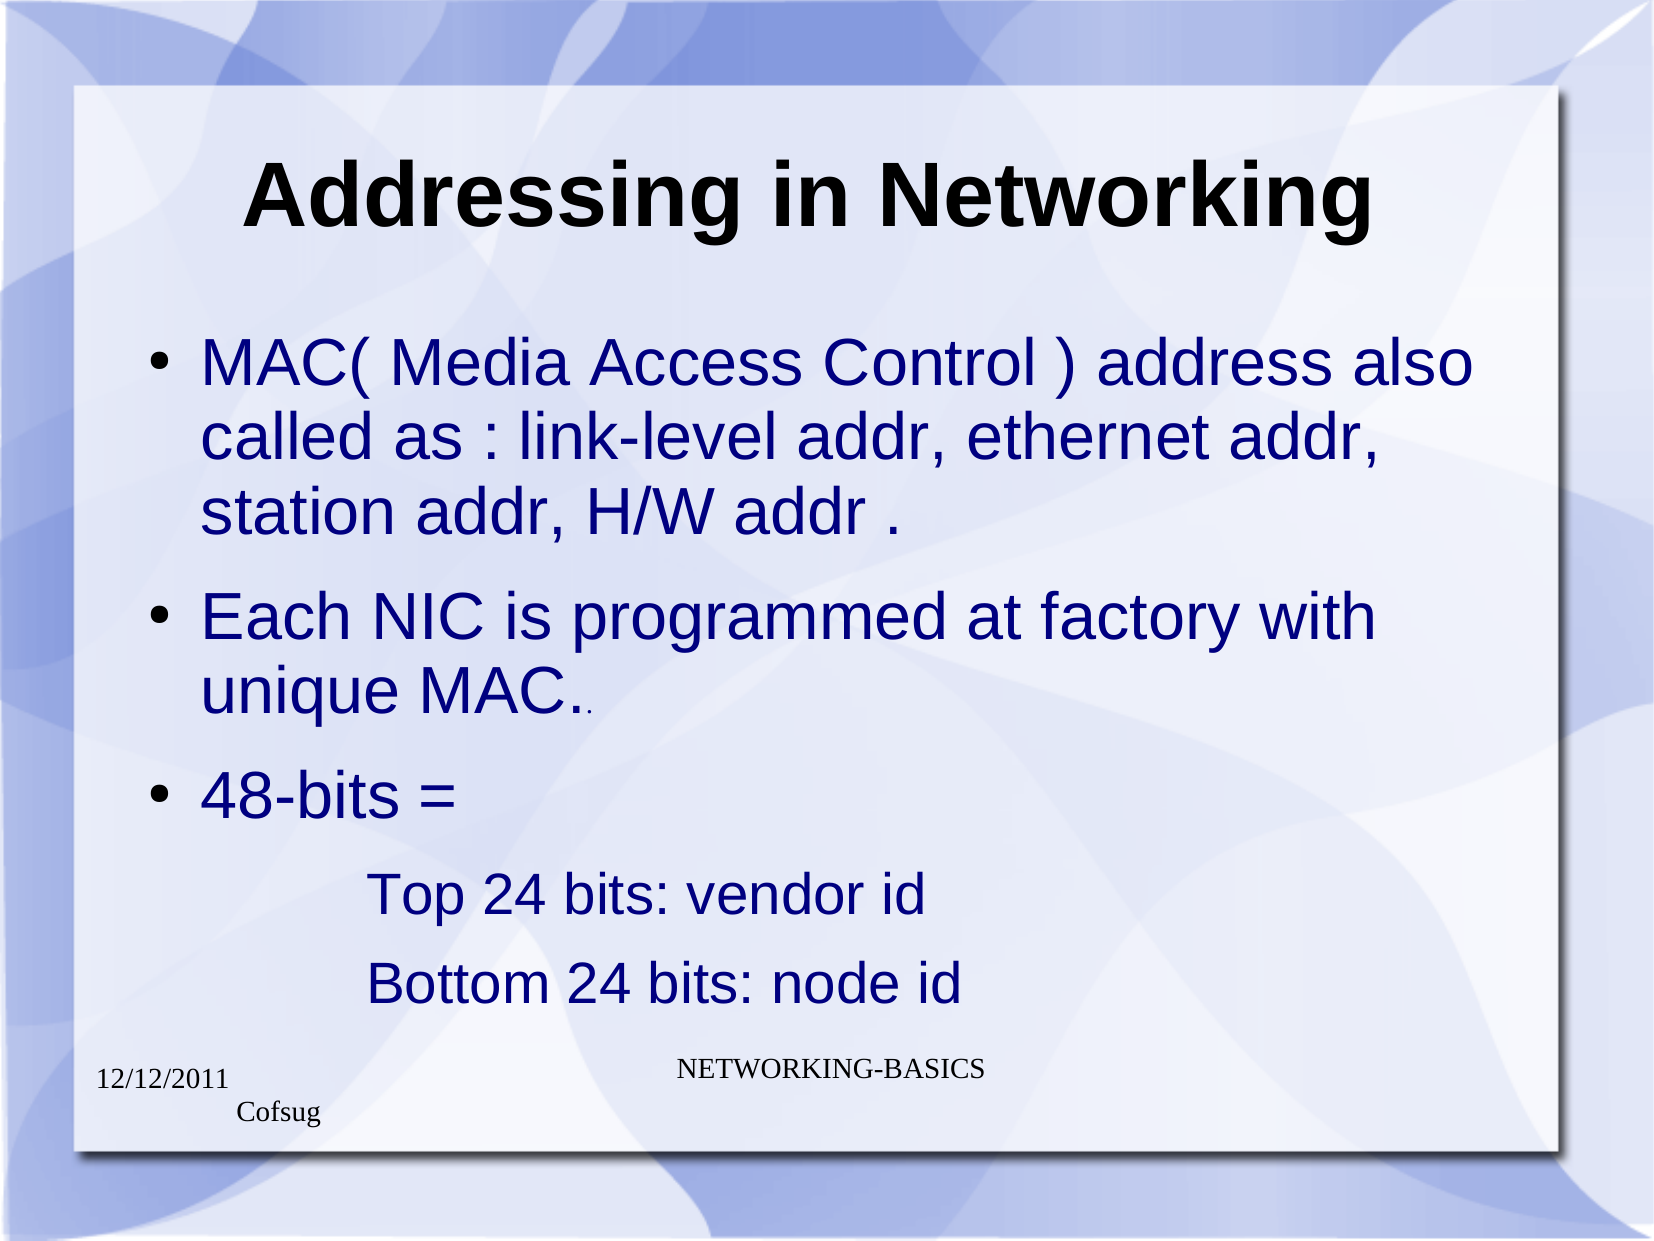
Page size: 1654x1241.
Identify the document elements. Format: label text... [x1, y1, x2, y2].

picture [0, 0, 1654, 1241]
title Addressing in Networking [82, 98, 1536, 291]
list MAC( Media Access Control ) address also called as : link-level addr, ethernet addr, station addr, H/W addr . Each NIC is programmed at factory with unique MAC.. 48-bits = Top 24 bits: vendor id Bottom 24 bits: node id [129, 324, 1489, 1144]
